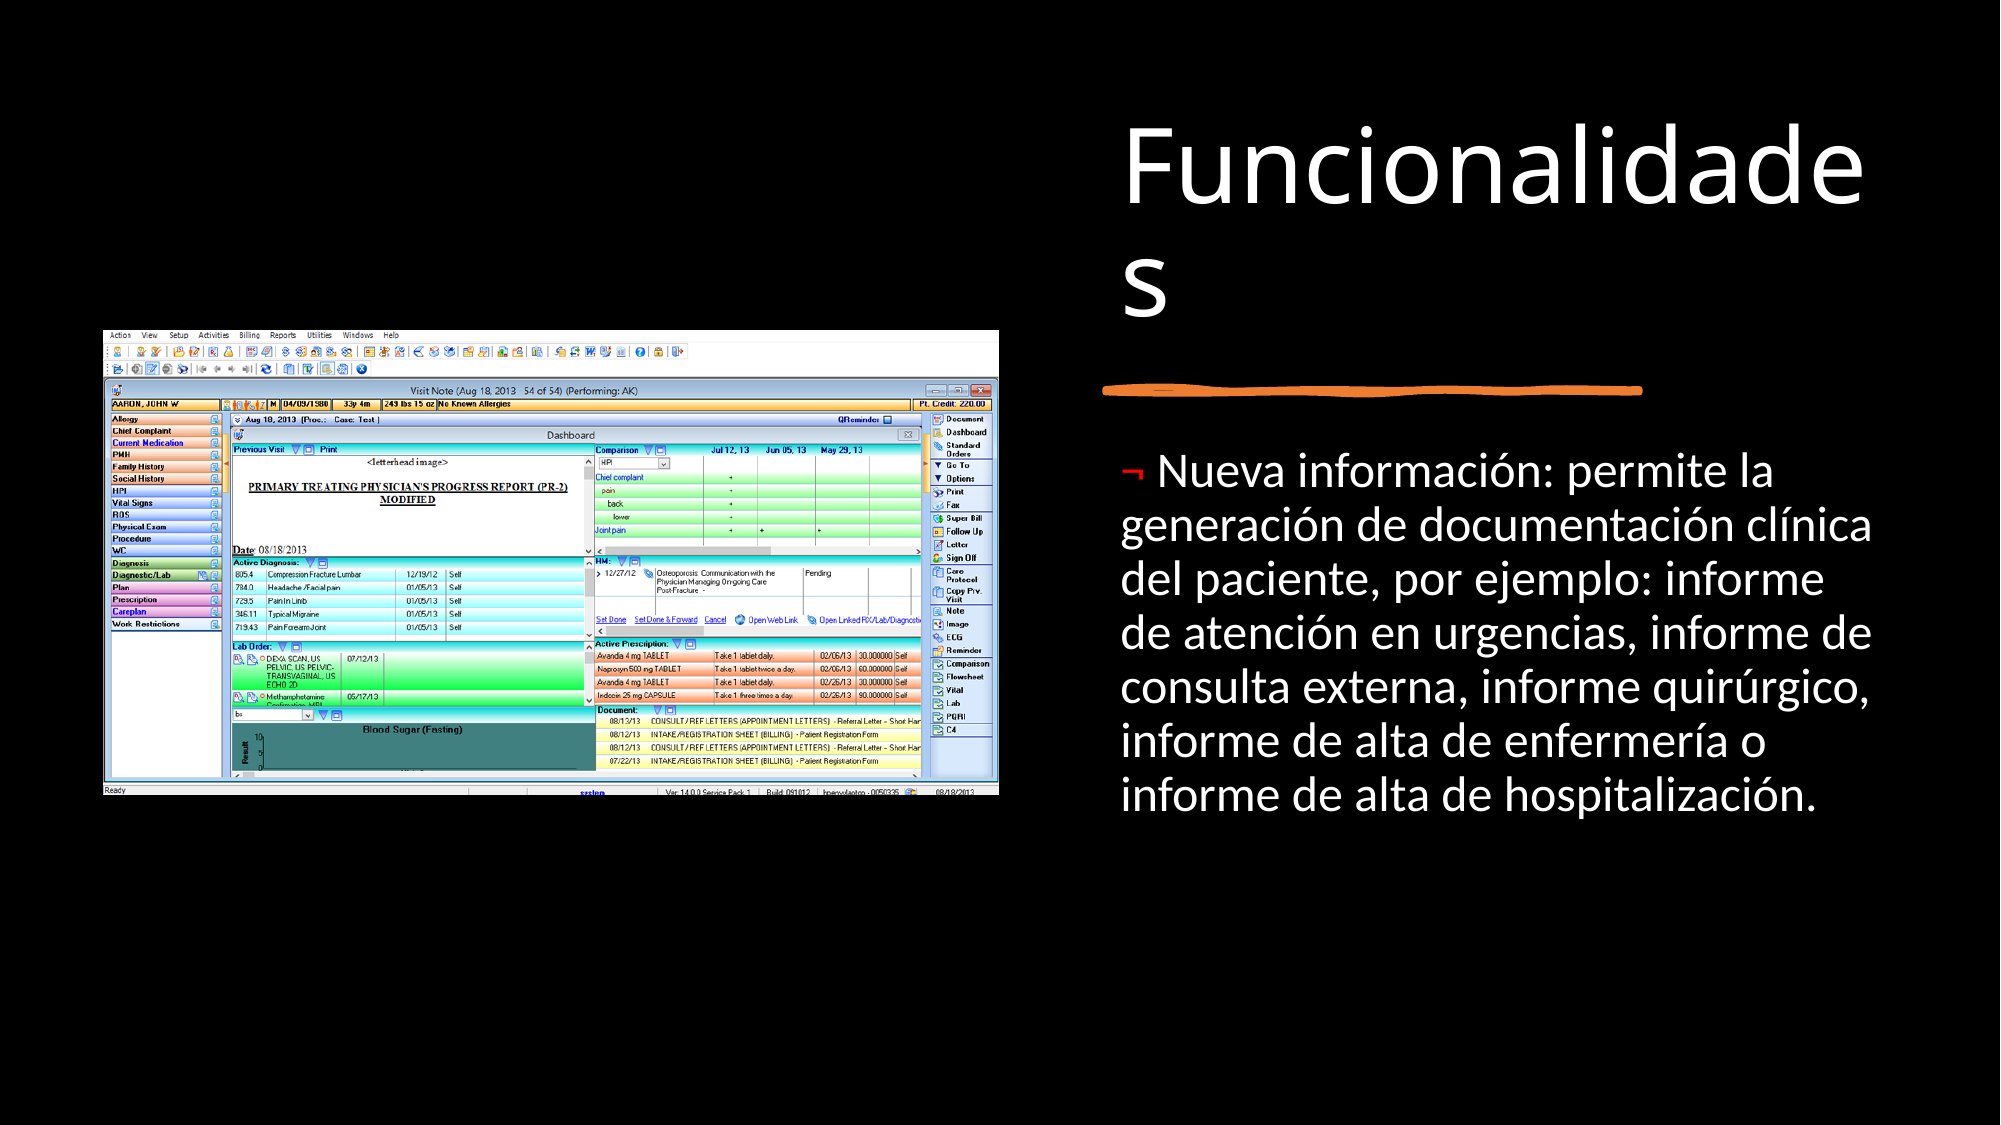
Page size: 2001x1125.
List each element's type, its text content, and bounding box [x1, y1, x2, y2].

list ¬ Nueva información: permite la generación de documentación clínica del paciente, por ejemplo: informe de atención en urgencias, informe de consulta externa, informe quirúrgico, informe de alta de enfermería o informe de alta de hospitalización. [1105, 437, 1896, 1020]
title Funcionalidades [1105, 104, 1896, 347]
text_box [1105, 387, 1640, 394]
picture [103, 330, 999, 795]
